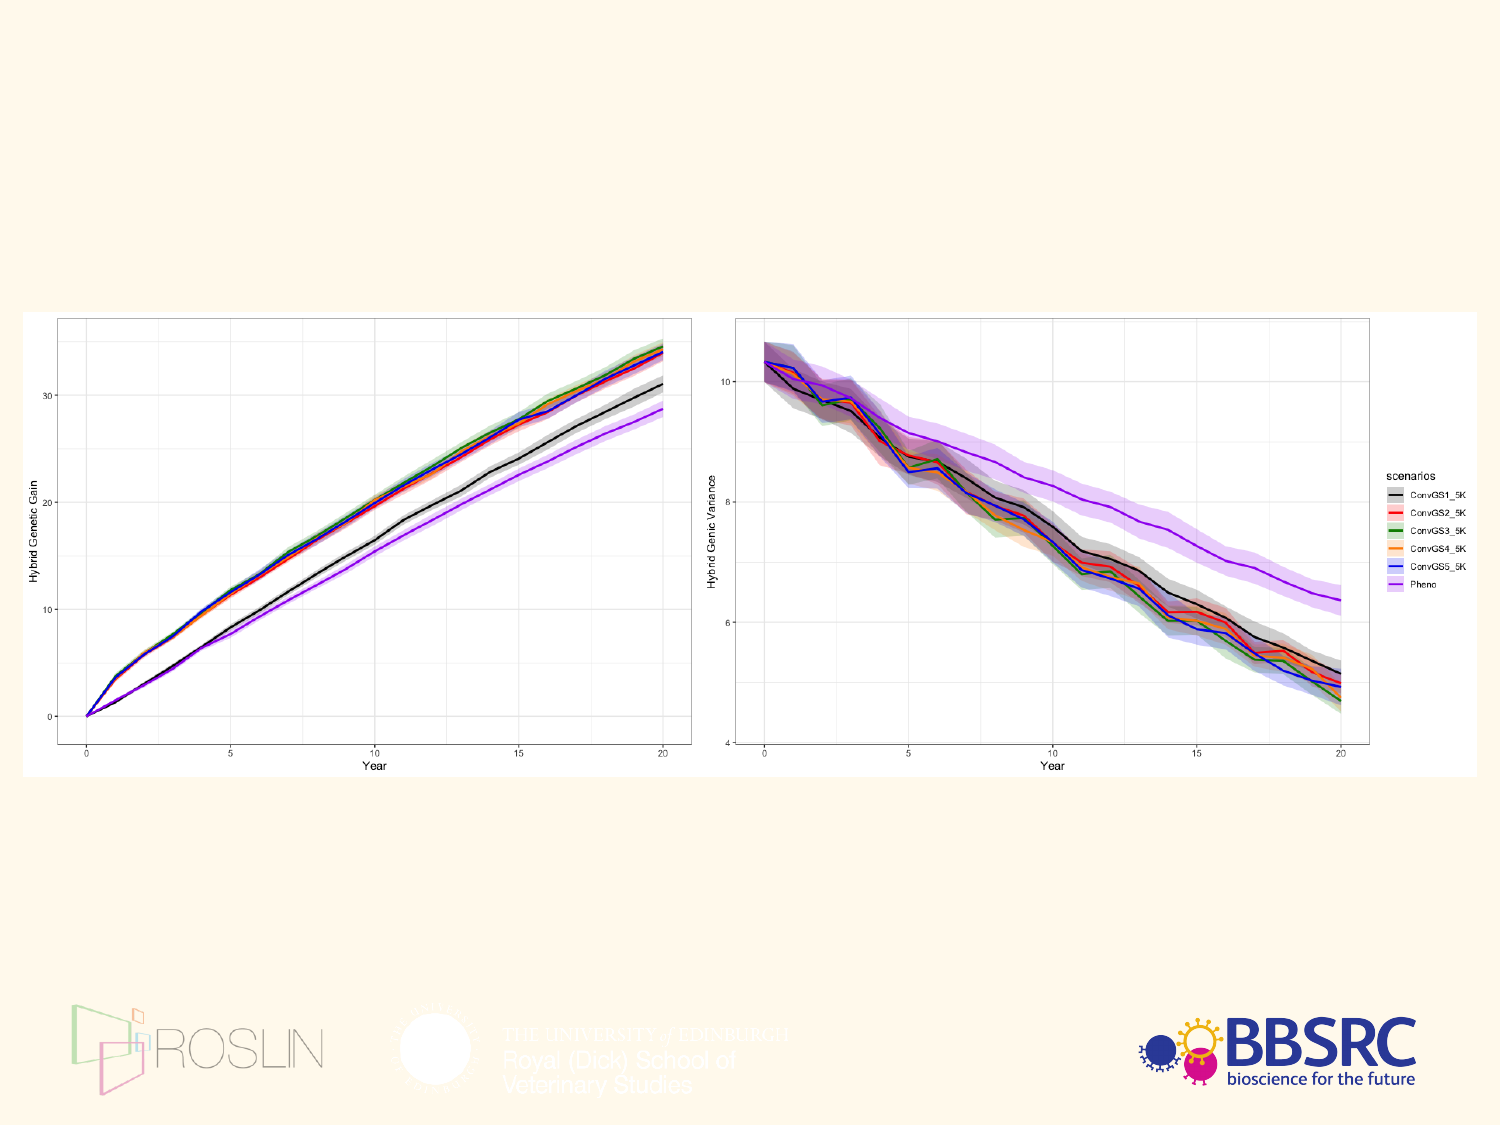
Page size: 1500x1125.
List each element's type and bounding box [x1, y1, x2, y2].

picture [23, 312, 1477, 777]
picture [1137, 1014, 1416, 1092]
picture [64, 969, 336, 1118]
